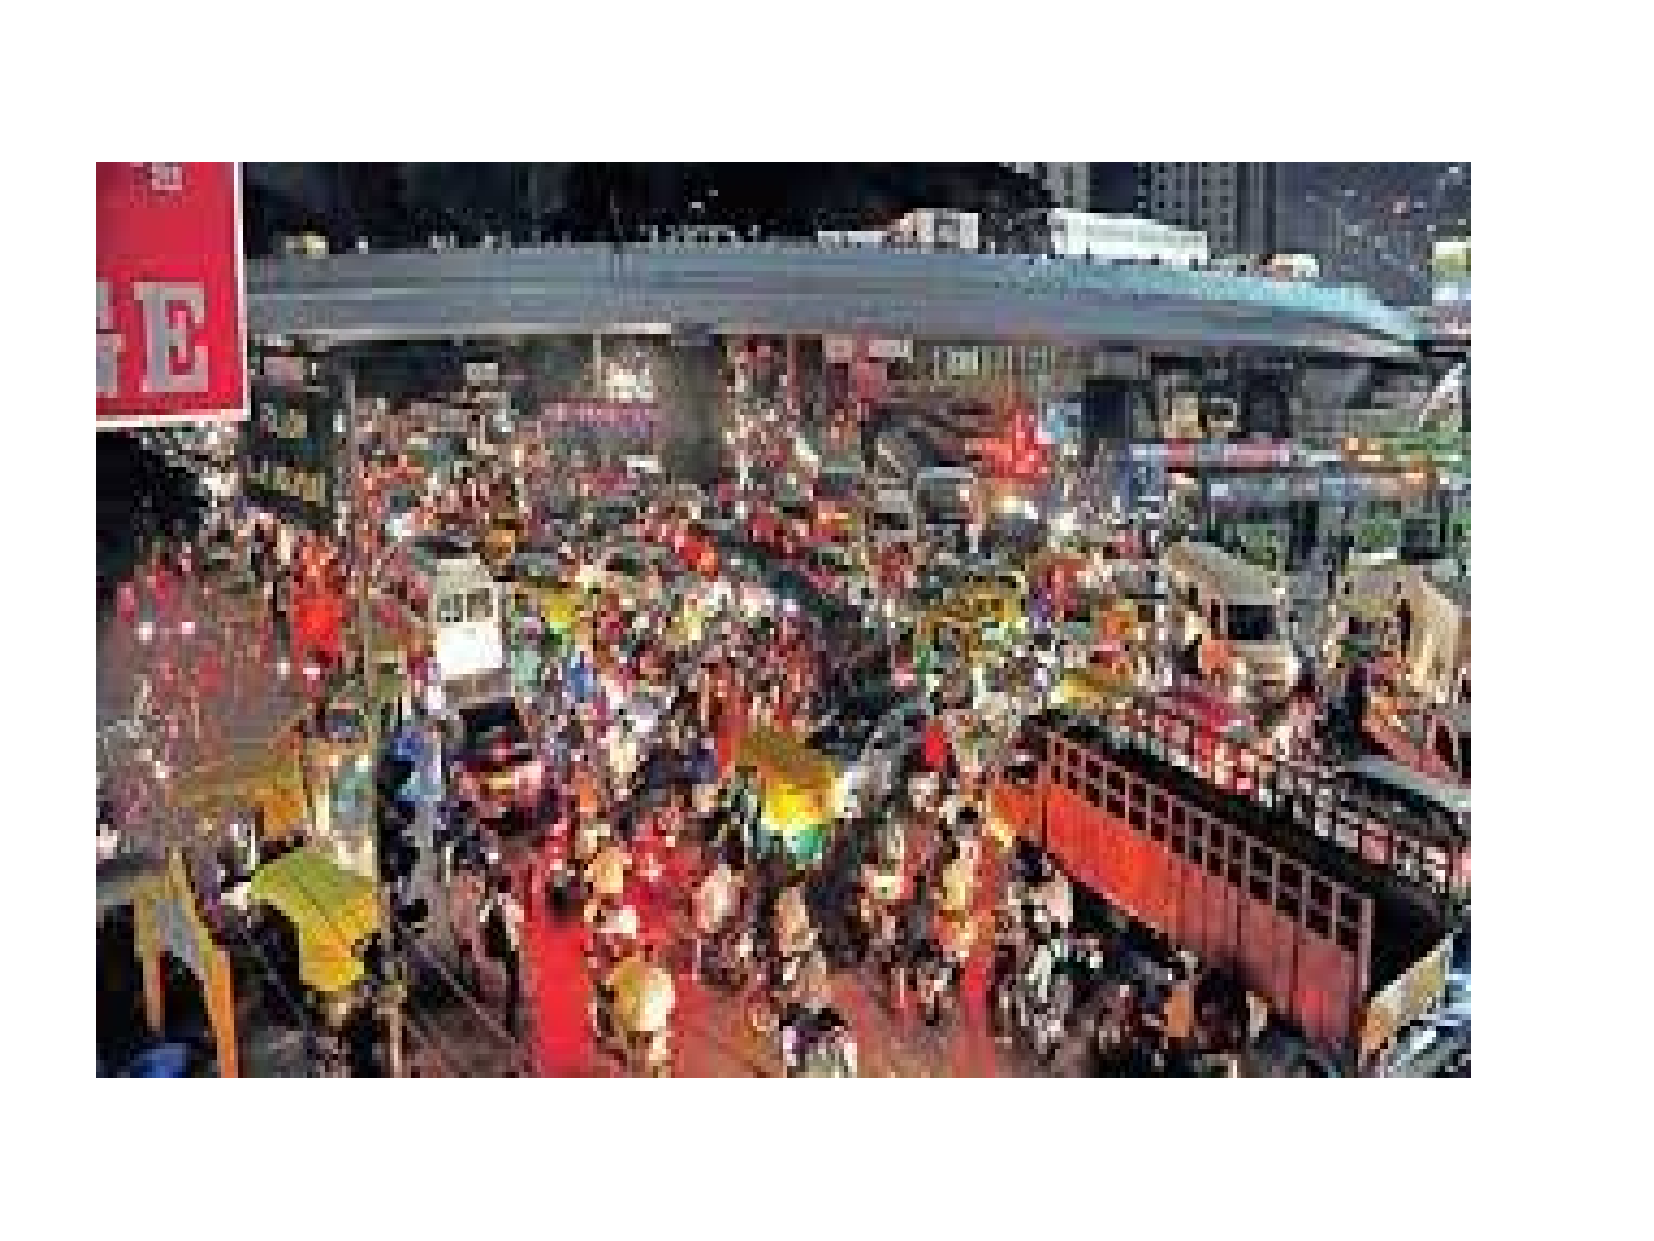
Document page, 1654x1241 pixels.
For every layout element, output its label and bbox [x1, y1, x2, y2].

picture [96, 162, 1471, 1078]
